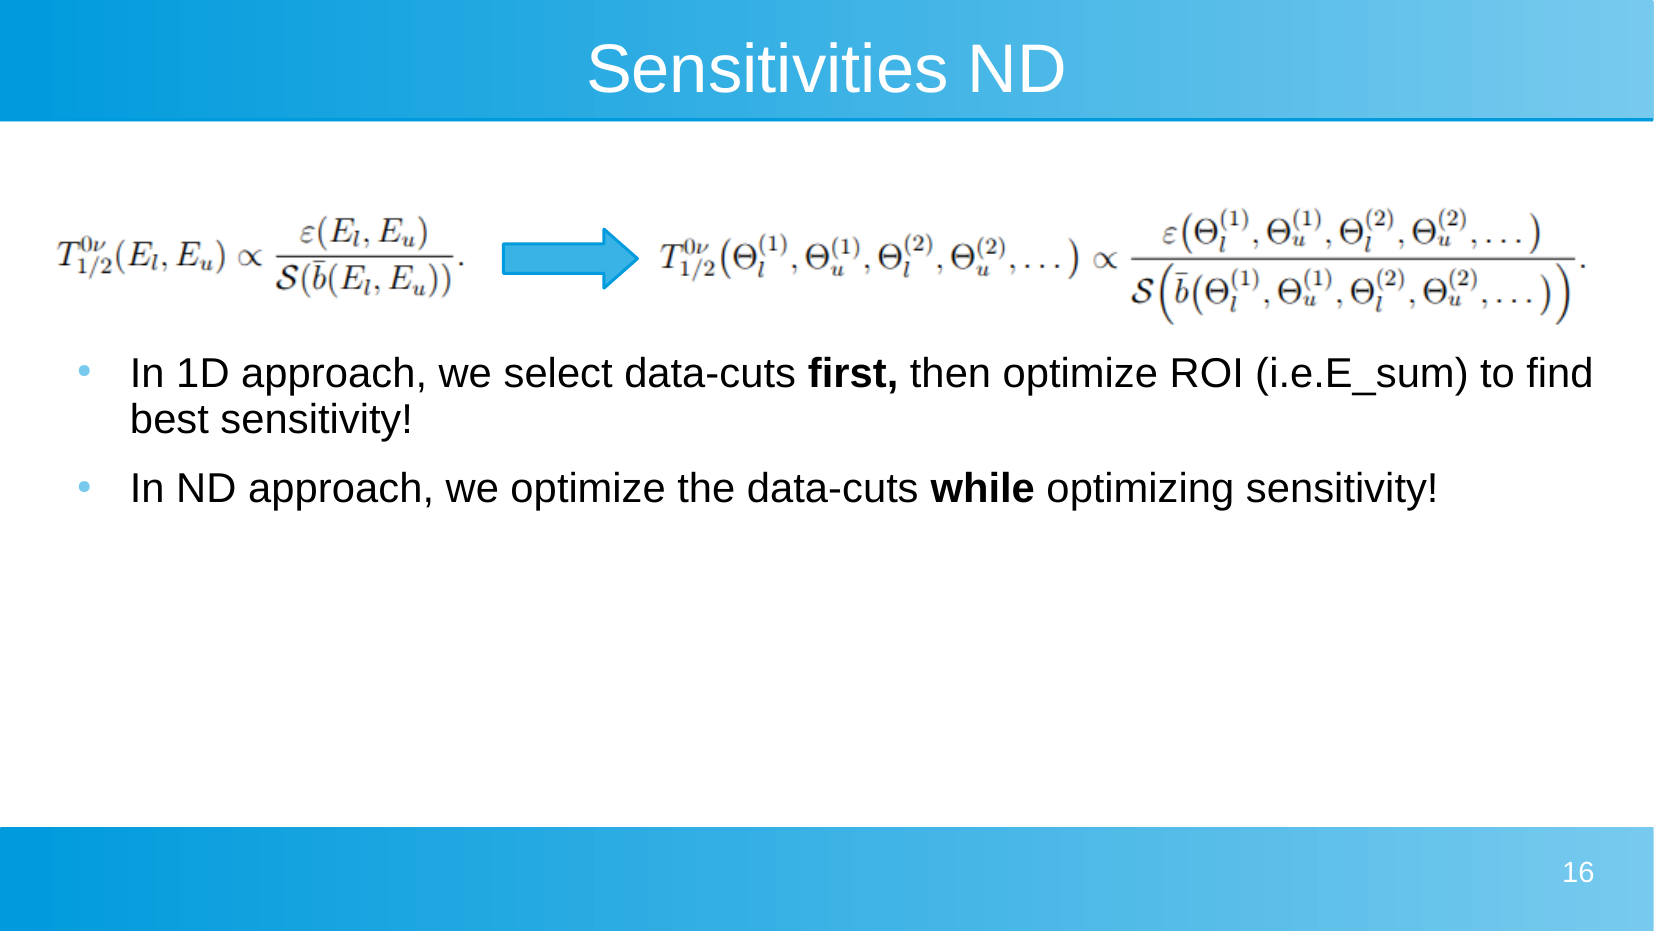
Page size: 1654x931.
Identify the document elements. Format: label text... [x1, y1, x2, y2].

title Sensitivities ND [59, 29, 1595, 108]
list In 1D approach, we select data-cuts first, then optimize ROI (i.e.E_sum) to find best sensitivity! In ND approach, we optimize the data-cuts while optimizing sensitivity! [59, 349, 1595, 563]
text_box [503, 229, 638, 289]
picture [648, 191, 1613, 350]
picture [37, 198, 485, 319]
